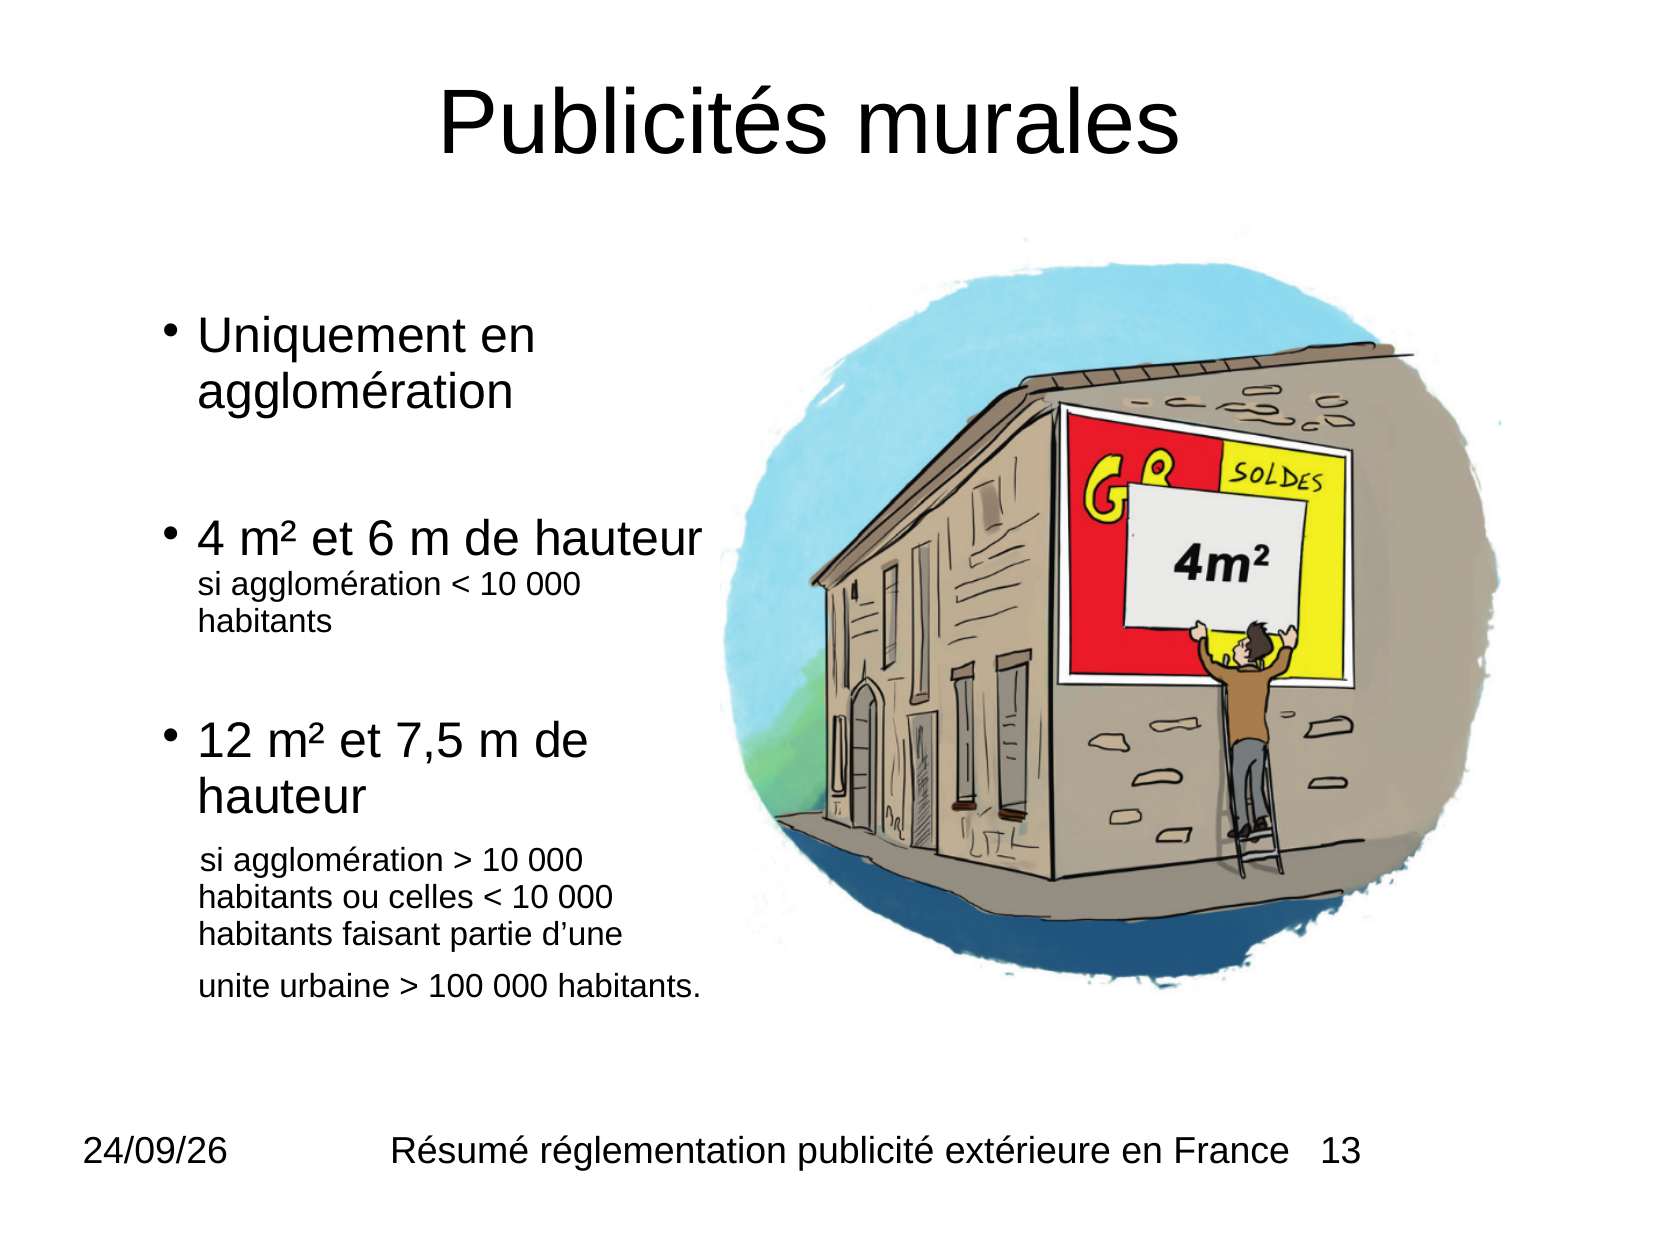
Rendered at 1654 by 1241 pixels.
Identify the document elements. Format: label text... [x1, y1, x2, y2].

picture [720, 226, 1501, 1006]
text_box Uniquement en agglomération 4 m² et 6 m de hauteur si agglomération < 10 000 habitants 12 m² et 7,5 m de hauteur si agglomération > 10 000 habitants ou celles < 10 000 habitants faisant partie d’une unite urbaine > 100 000 habitants. [15, 304, 706, 961]
title Publicités murales [284, 68, 1335, 172]
